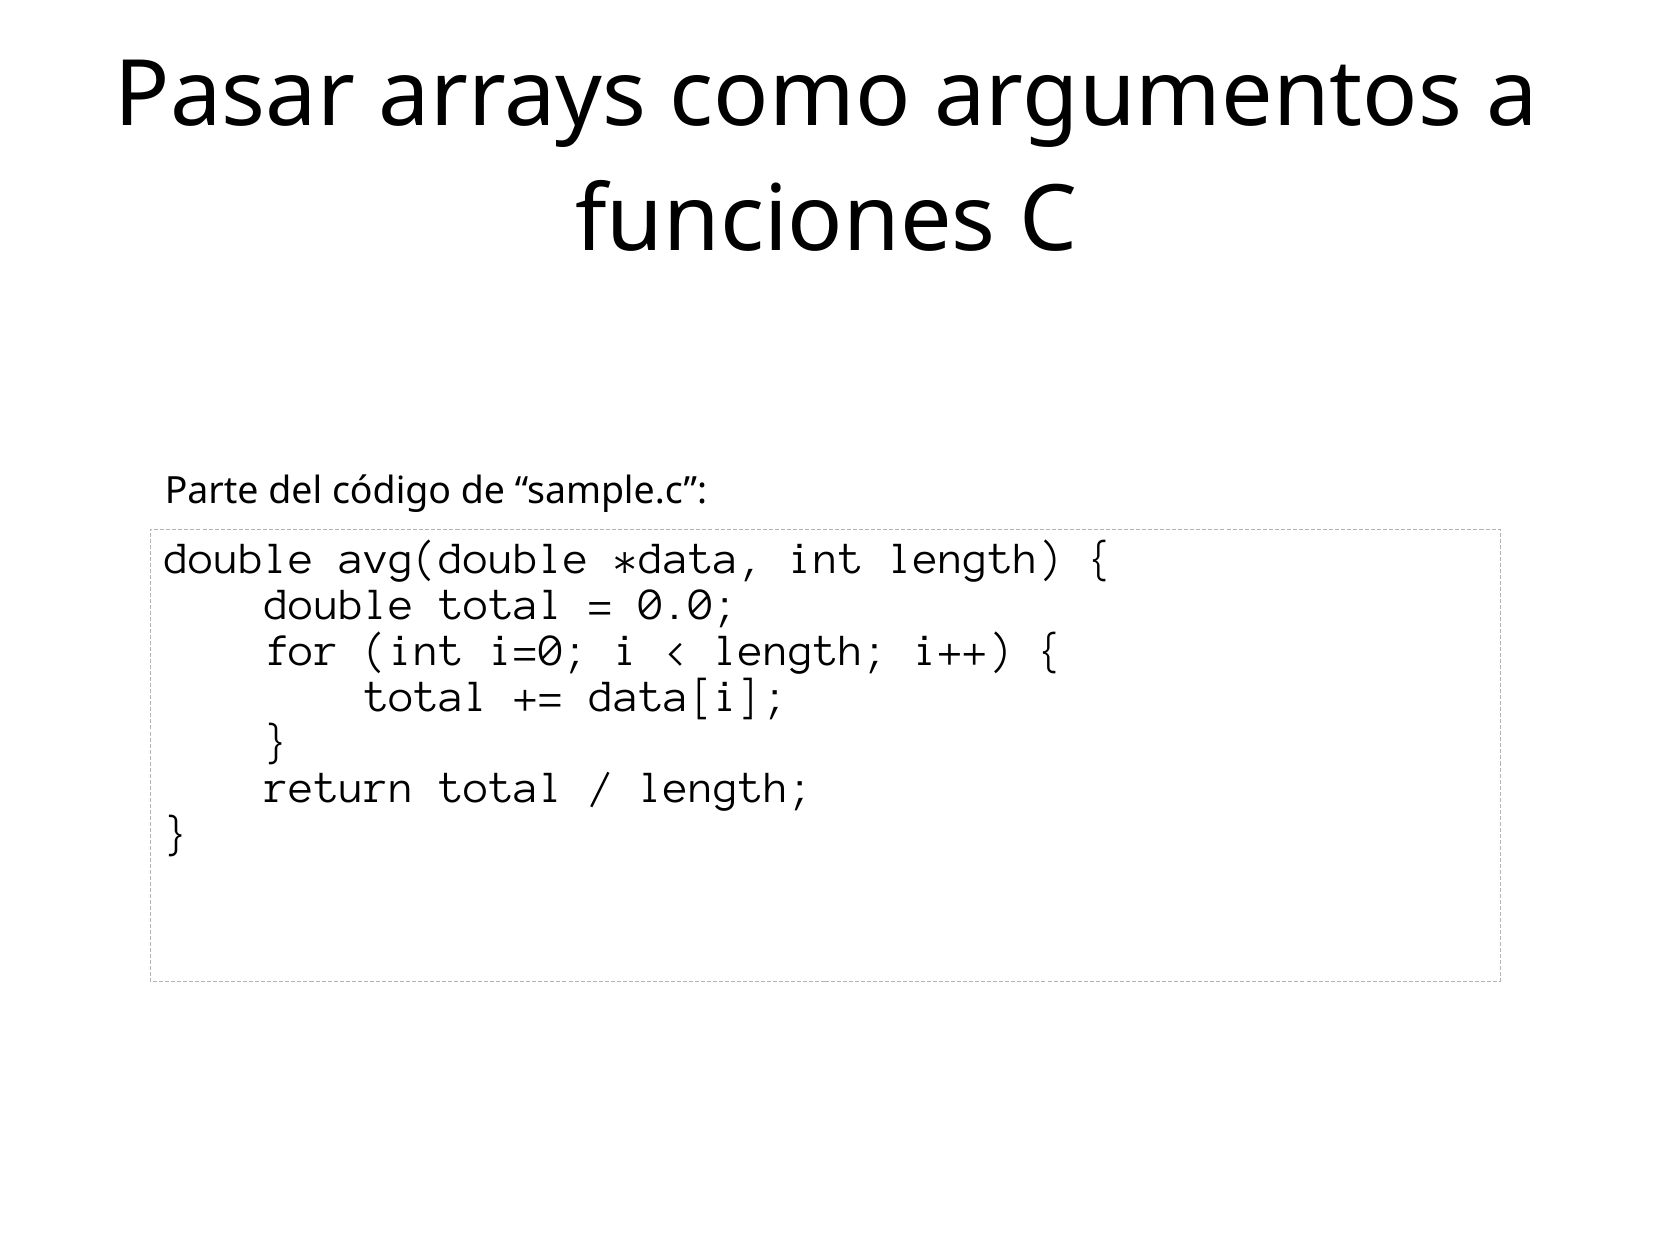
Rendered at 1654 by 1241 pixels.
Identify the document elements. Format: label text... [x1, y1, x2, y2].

text_box double avg(double *data, int length) { double total = 0.0; for (int i=0; i < length; i++) { total += data[i]; } return total / length; } [150, 529, 1501, 865]
text_box Parte del código de “sample.c”: [150, 456, 673, 516]
title Pasar arrays como argumentos a funciones C [82, 45, 1571, 261]
